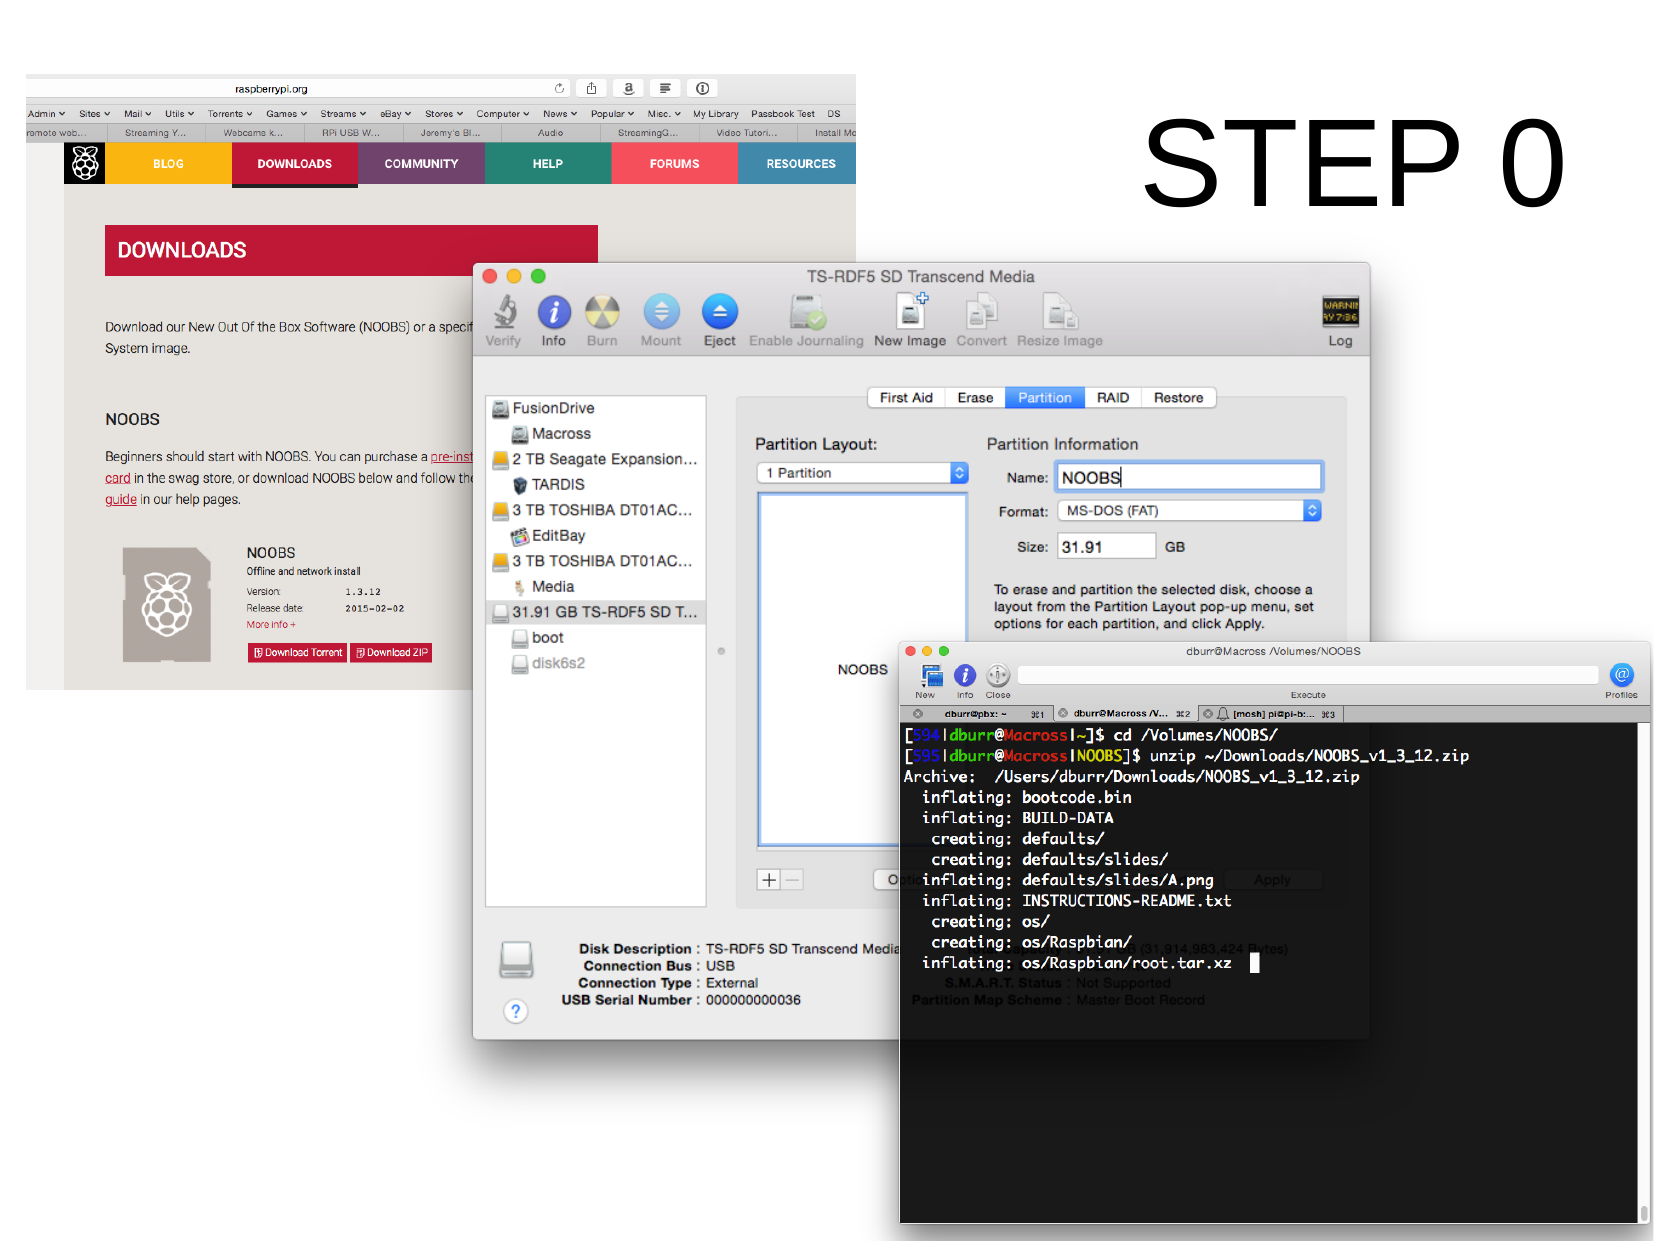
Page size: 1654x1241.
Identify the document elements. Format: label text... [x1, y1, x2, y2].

picture [26, 74, 1654, 1241]
text_box STEP 0 [1125, 85, 1584, 241]
